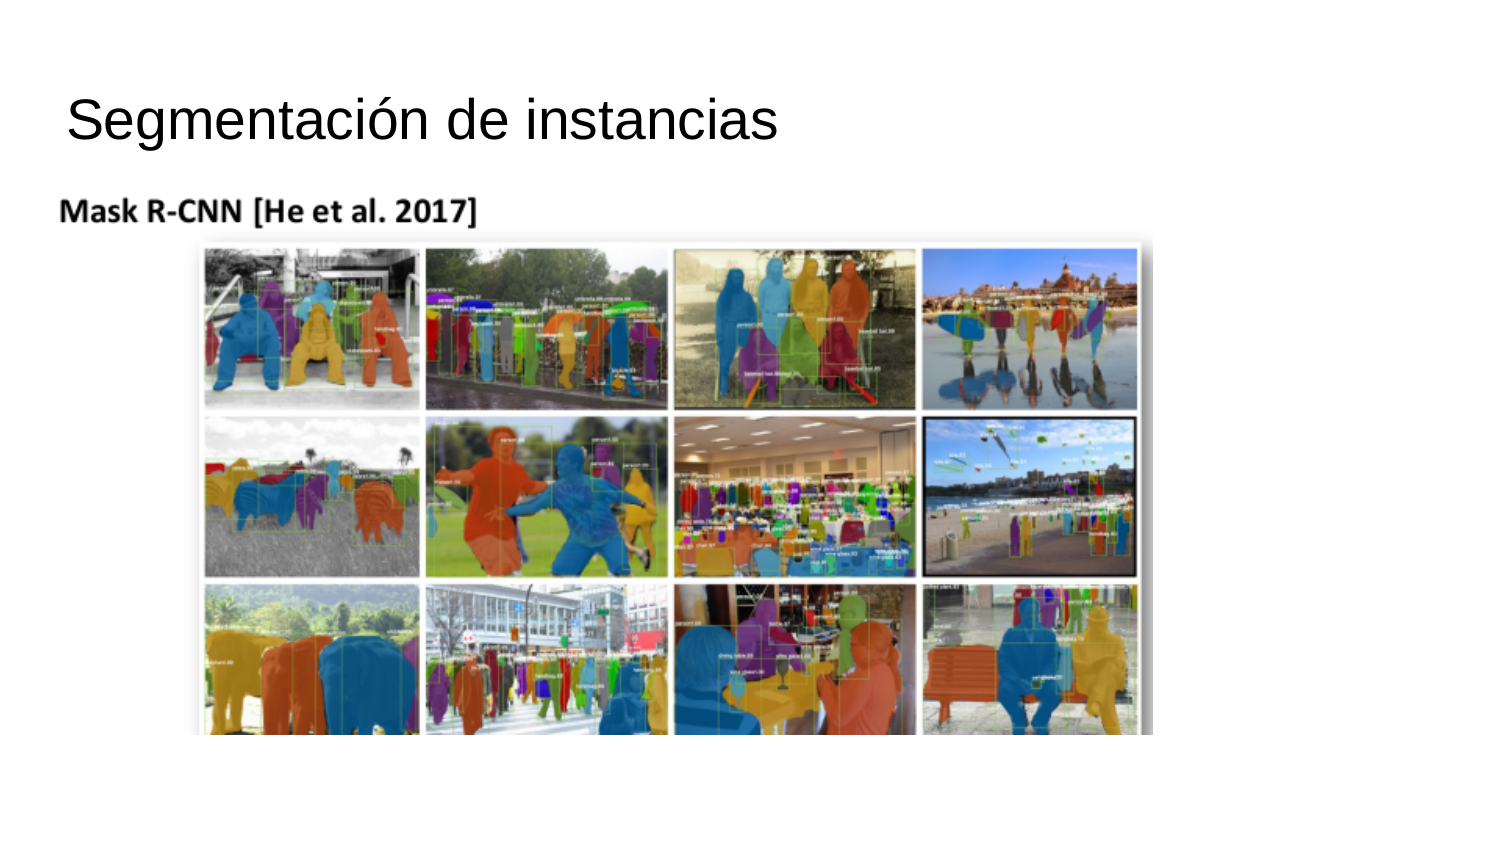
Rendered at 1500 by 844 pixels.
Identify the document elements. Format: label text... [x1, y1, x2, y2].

picture [51, 188, 1153, 735]
title Segmentación de instancias [51, 72, 1449, 167]
